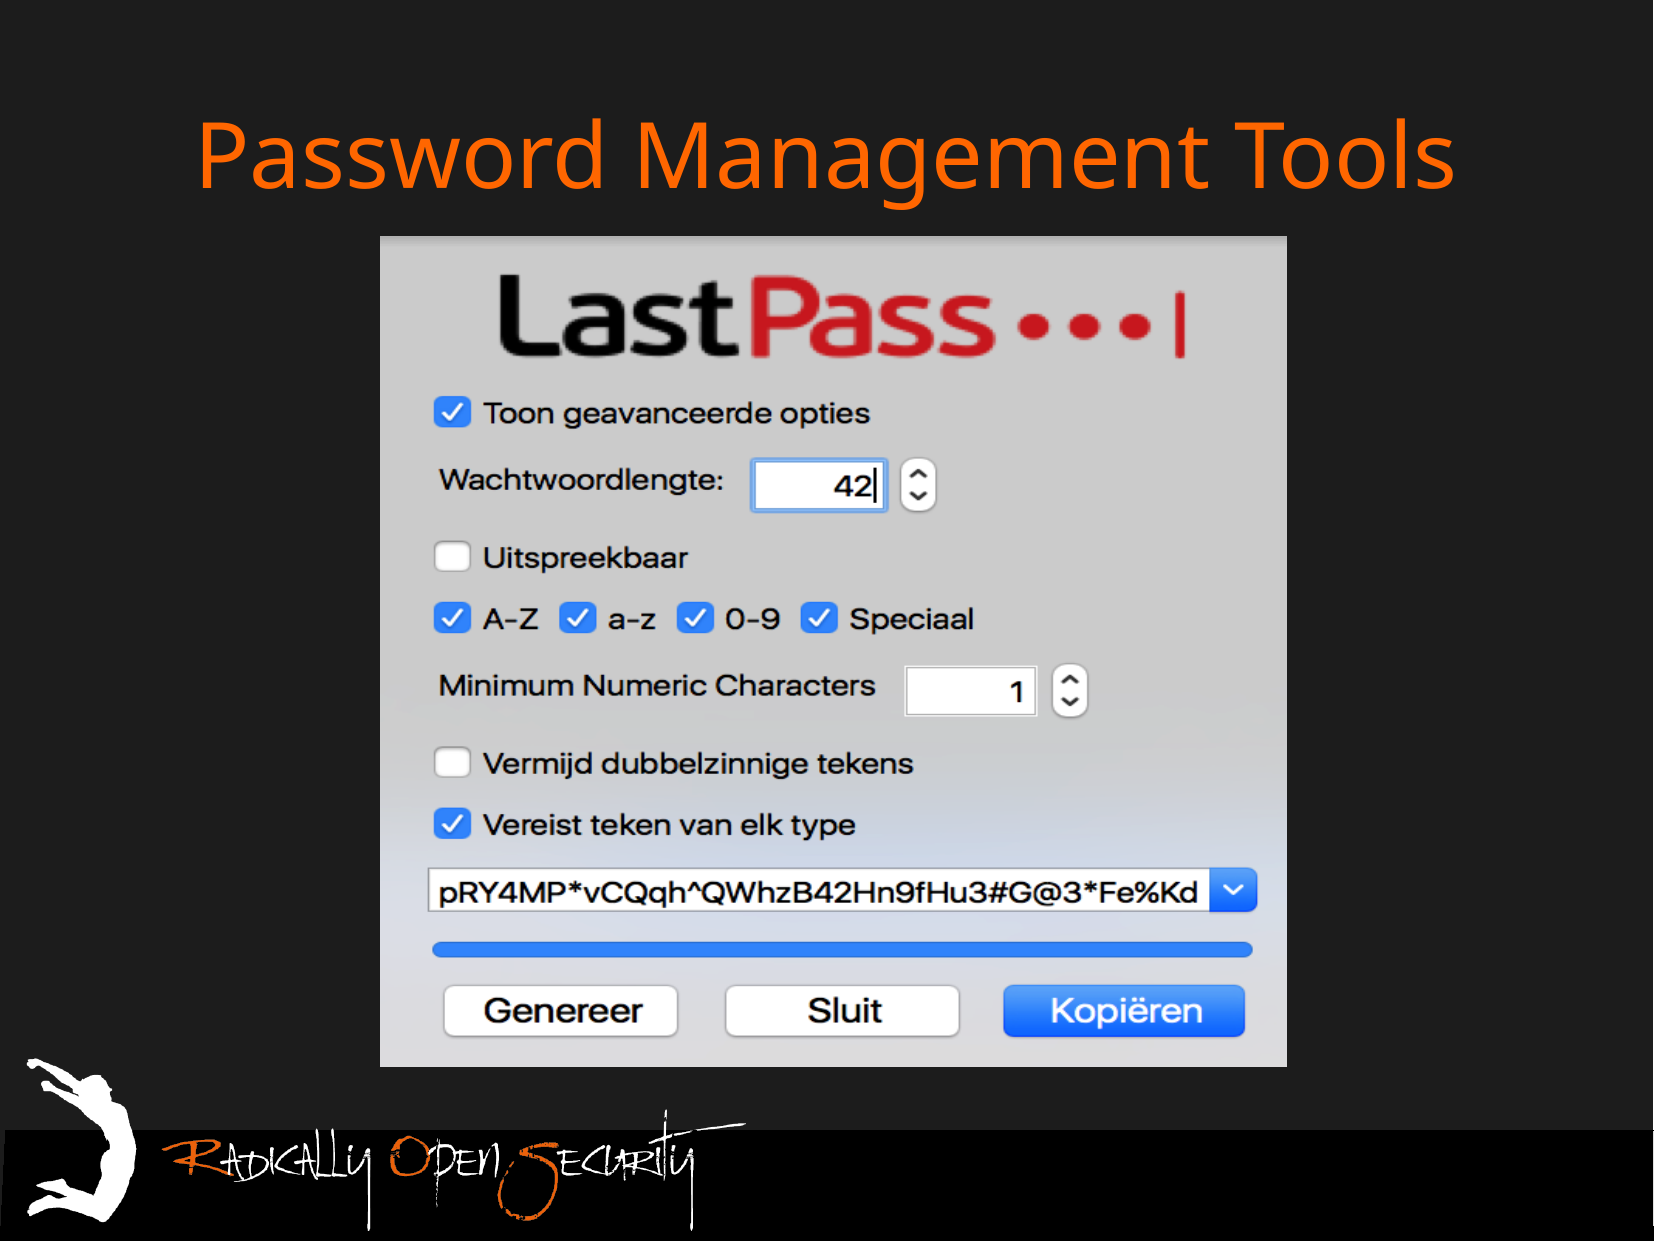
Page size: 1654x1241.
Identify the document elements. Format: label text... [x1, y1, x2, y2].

title Password Management Tools [82, 49, 1571, 257]
picture [0, 236, 1287, 1241]
